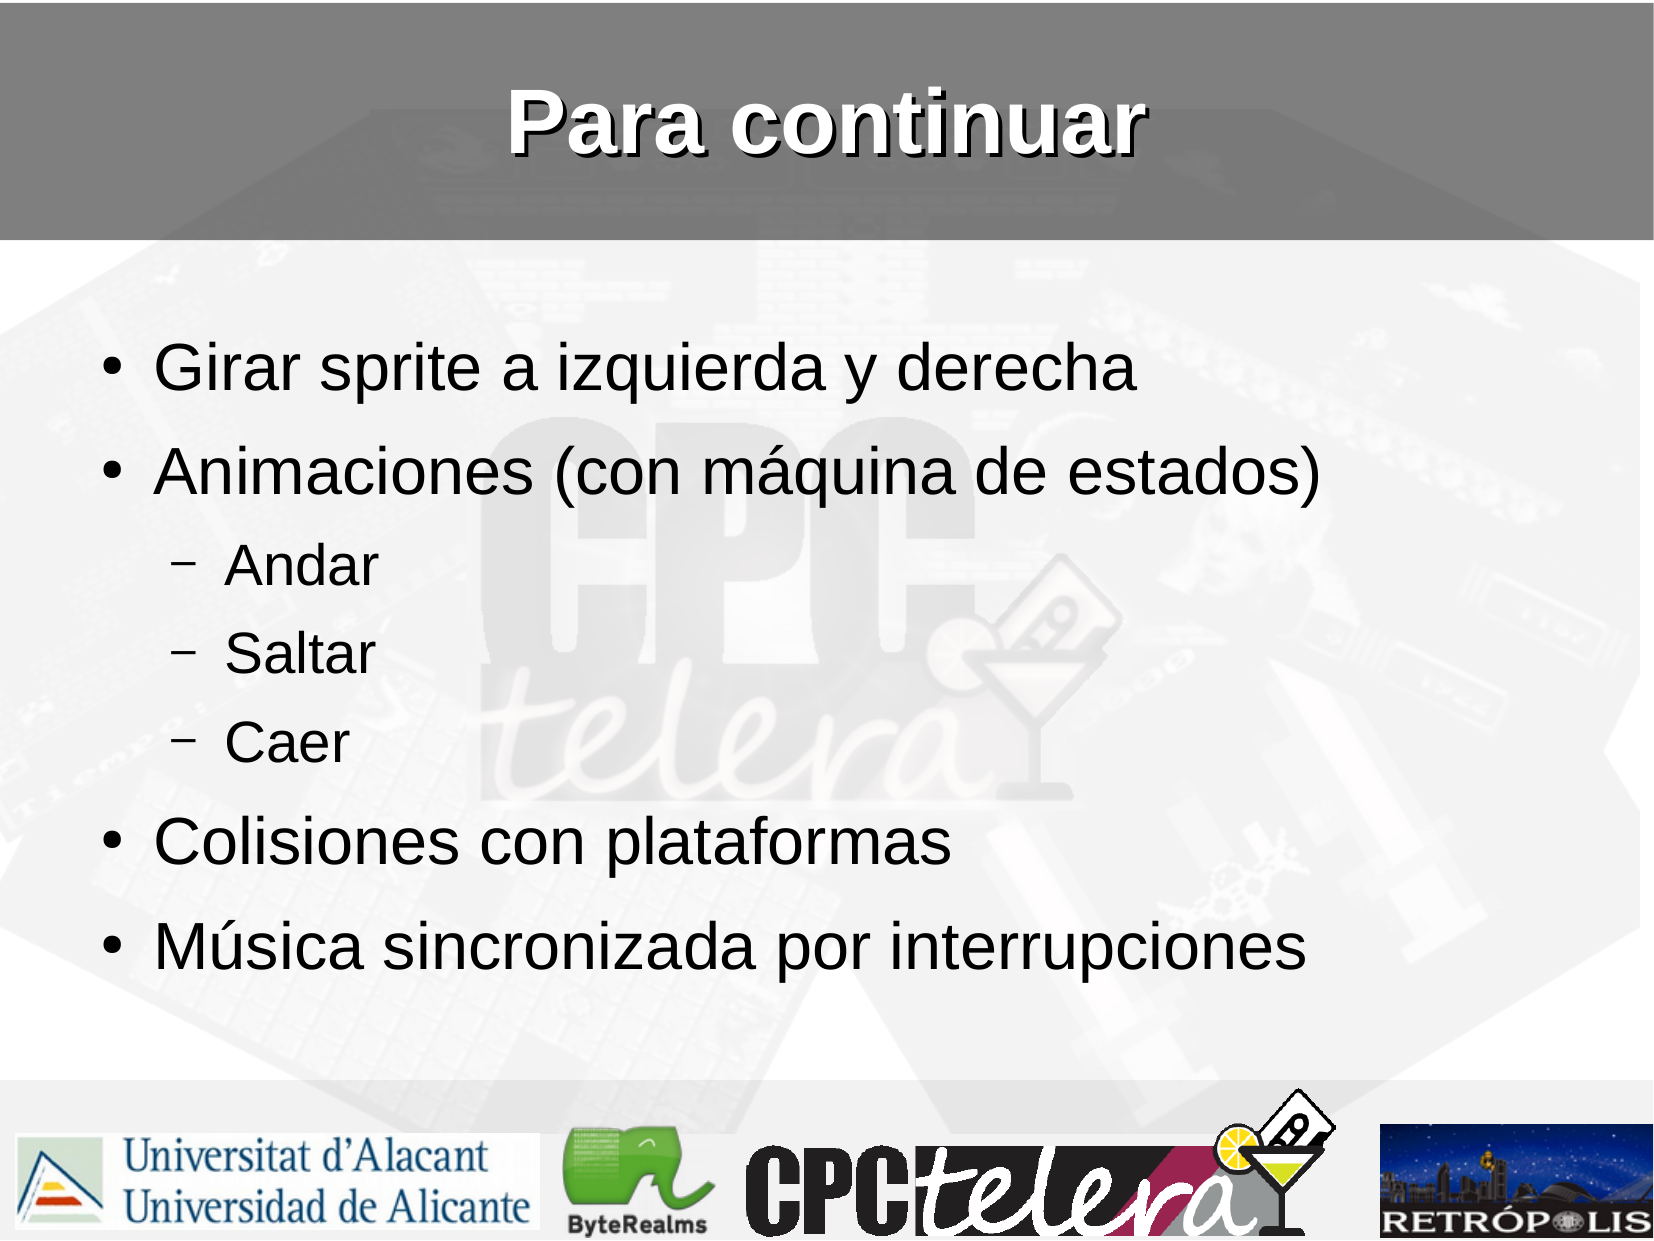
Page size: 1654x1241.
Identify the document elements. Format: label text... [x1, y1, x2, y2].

list Girar sprite a izquierda y derecha Animaciones (con máquina de estados) Andar Saltar Caer Colisiones con plataformas Música sincronizada por interrupciones [82, 330, 1571, 1066]
picture [0, 241, 1654, 1238]
title Para continuar [0, 2, 1654, 241]
